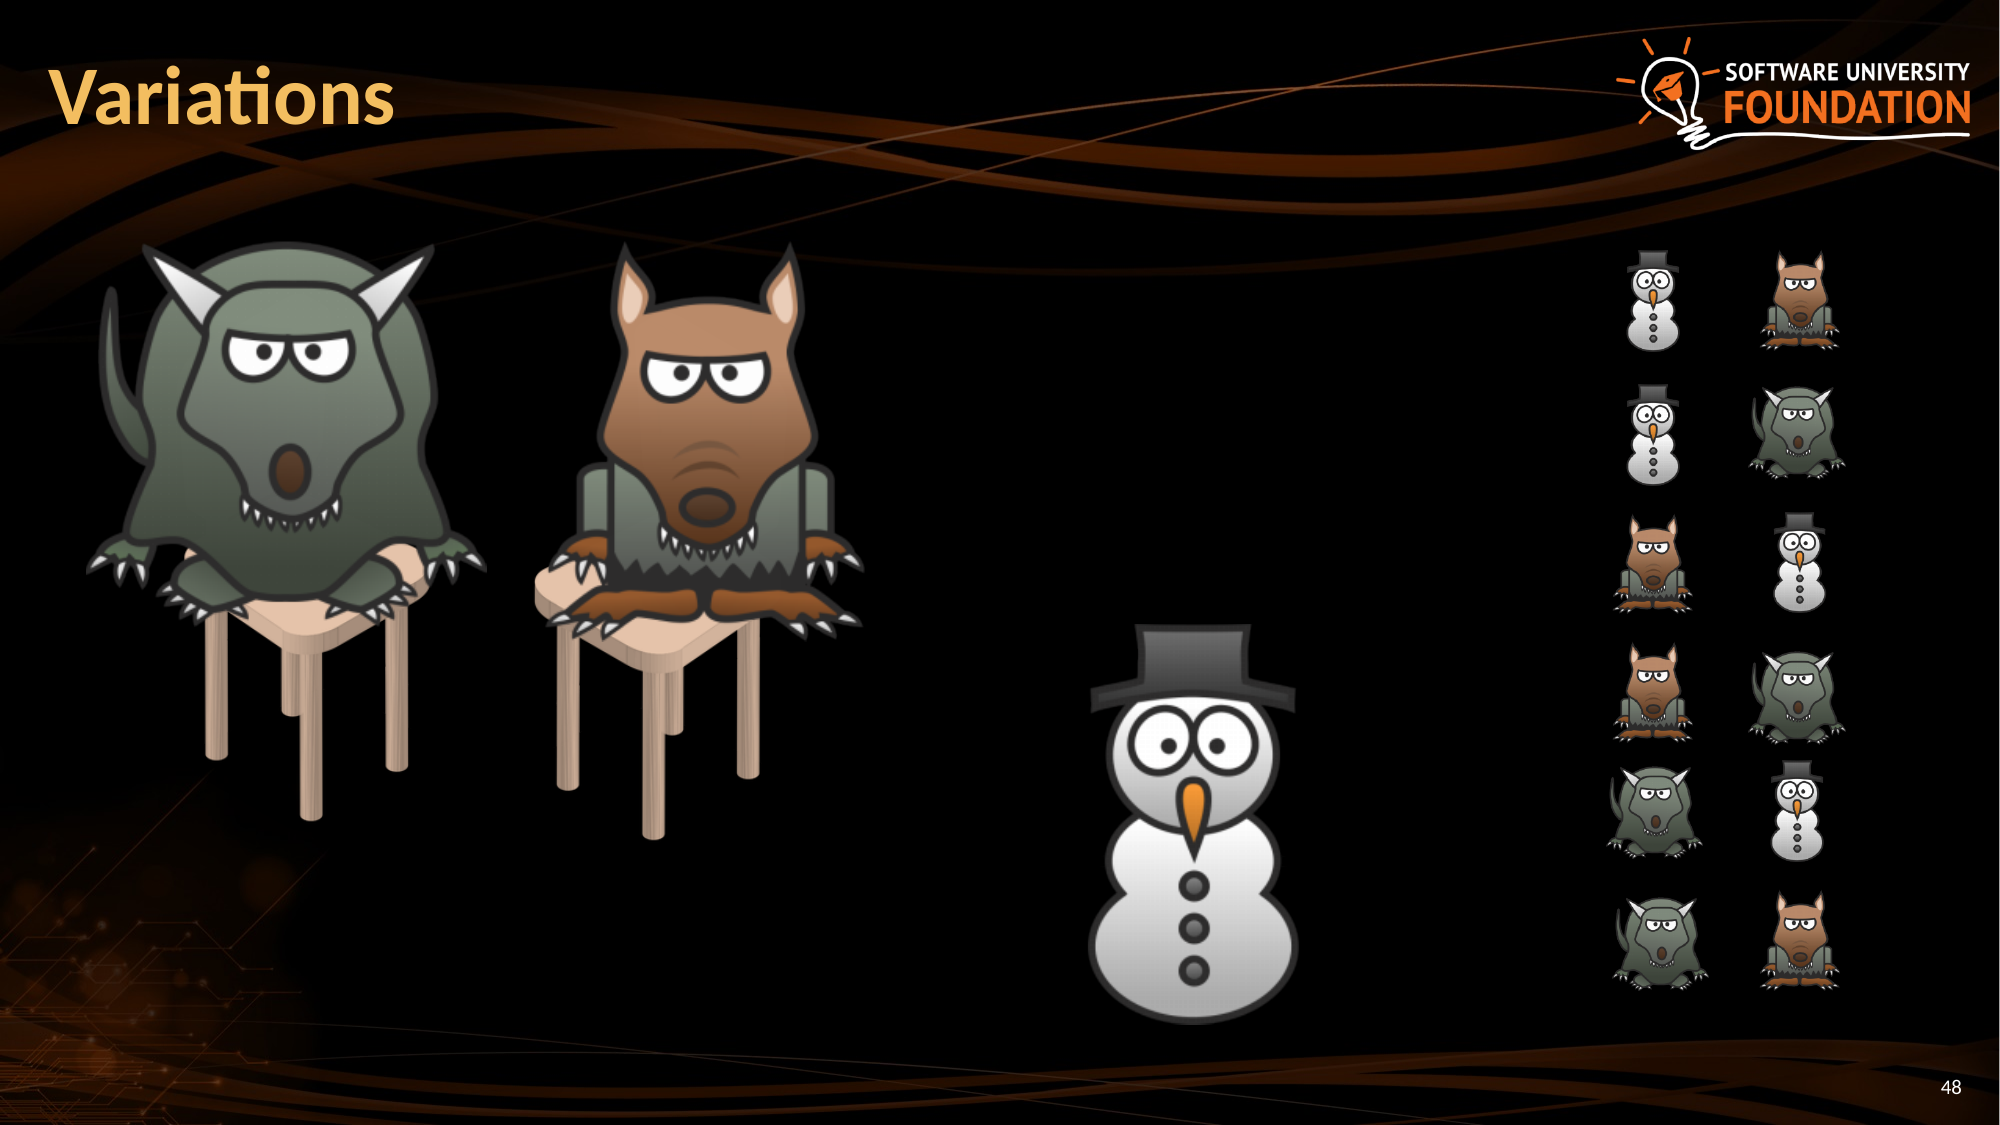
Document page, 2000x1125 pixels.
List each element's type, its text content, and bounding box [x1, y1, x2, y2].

picture [0, 0, 2000, 1125]
slide_number <number> [1897, 1070, 1968, 1103]
title Variations [30, 6, 1602, 189]
